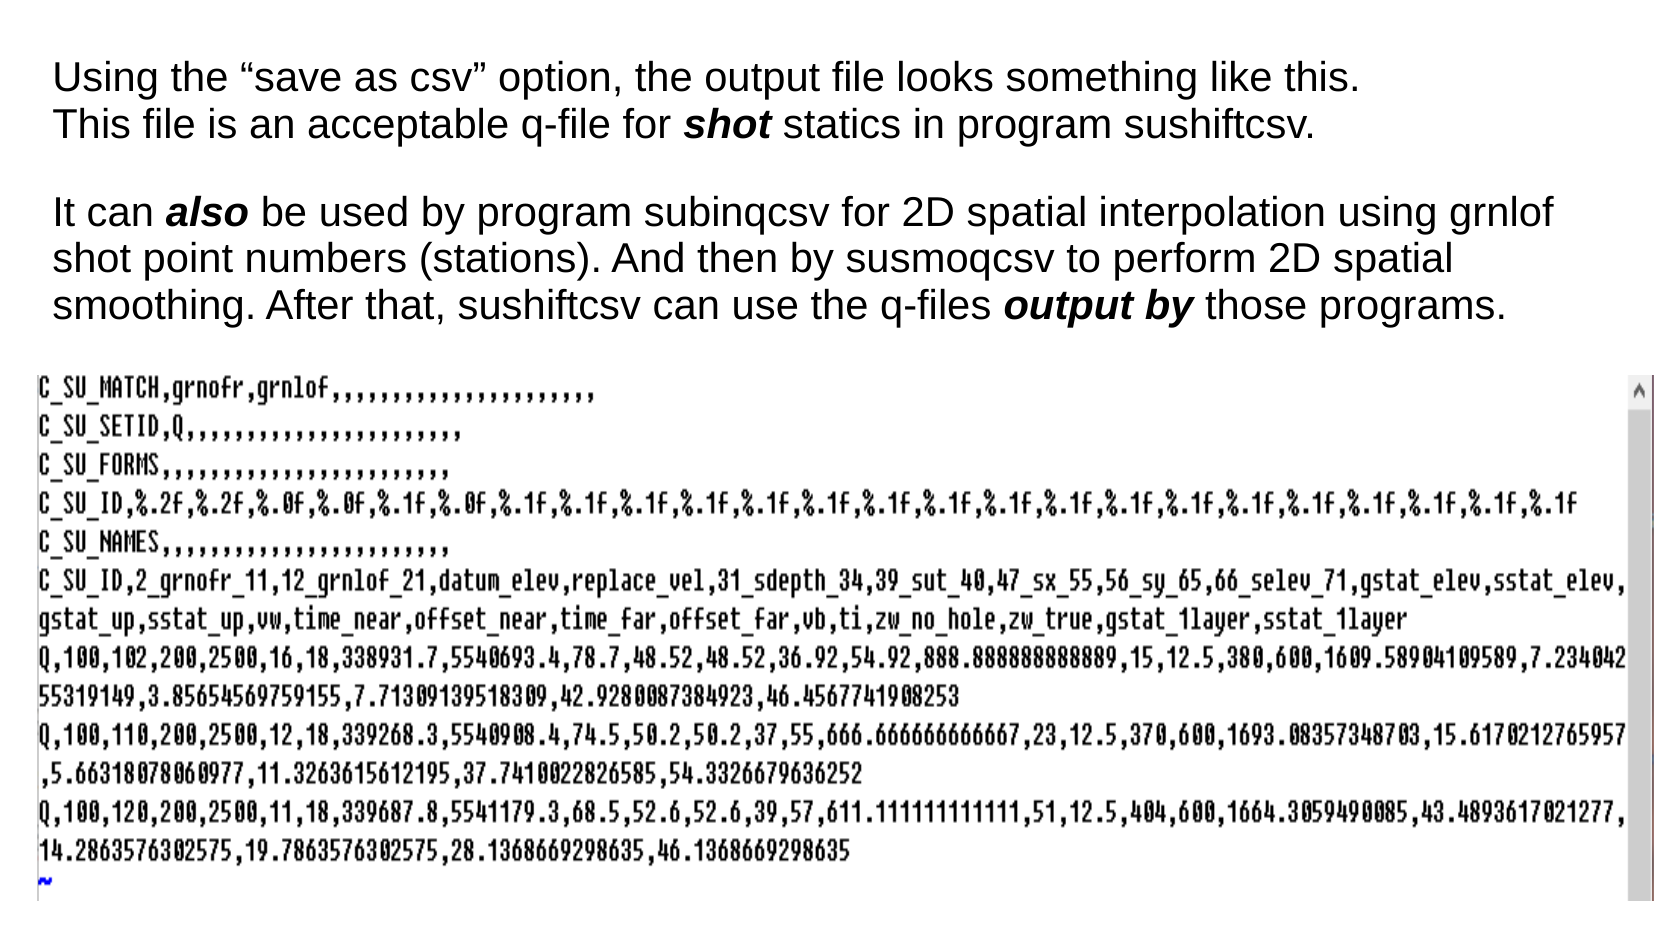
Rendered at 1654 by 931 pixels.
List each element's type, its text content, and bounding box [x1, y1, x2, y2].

picture [37, 375, 1654, 901]
text_box Using the “save as csv” option, the output file looks something like this. This file is an acceptable q-file for shot statics in program sushiftcsv. It can also be used by program subinqcsv for 2D spatial interpolation using grnlof shot point numbers (stations). And then by susmoqcsv to perform 2D spatial smoothing. After that, sushiftcsv can use the q-files output by those programs. [37, 0, 1654, 375]
